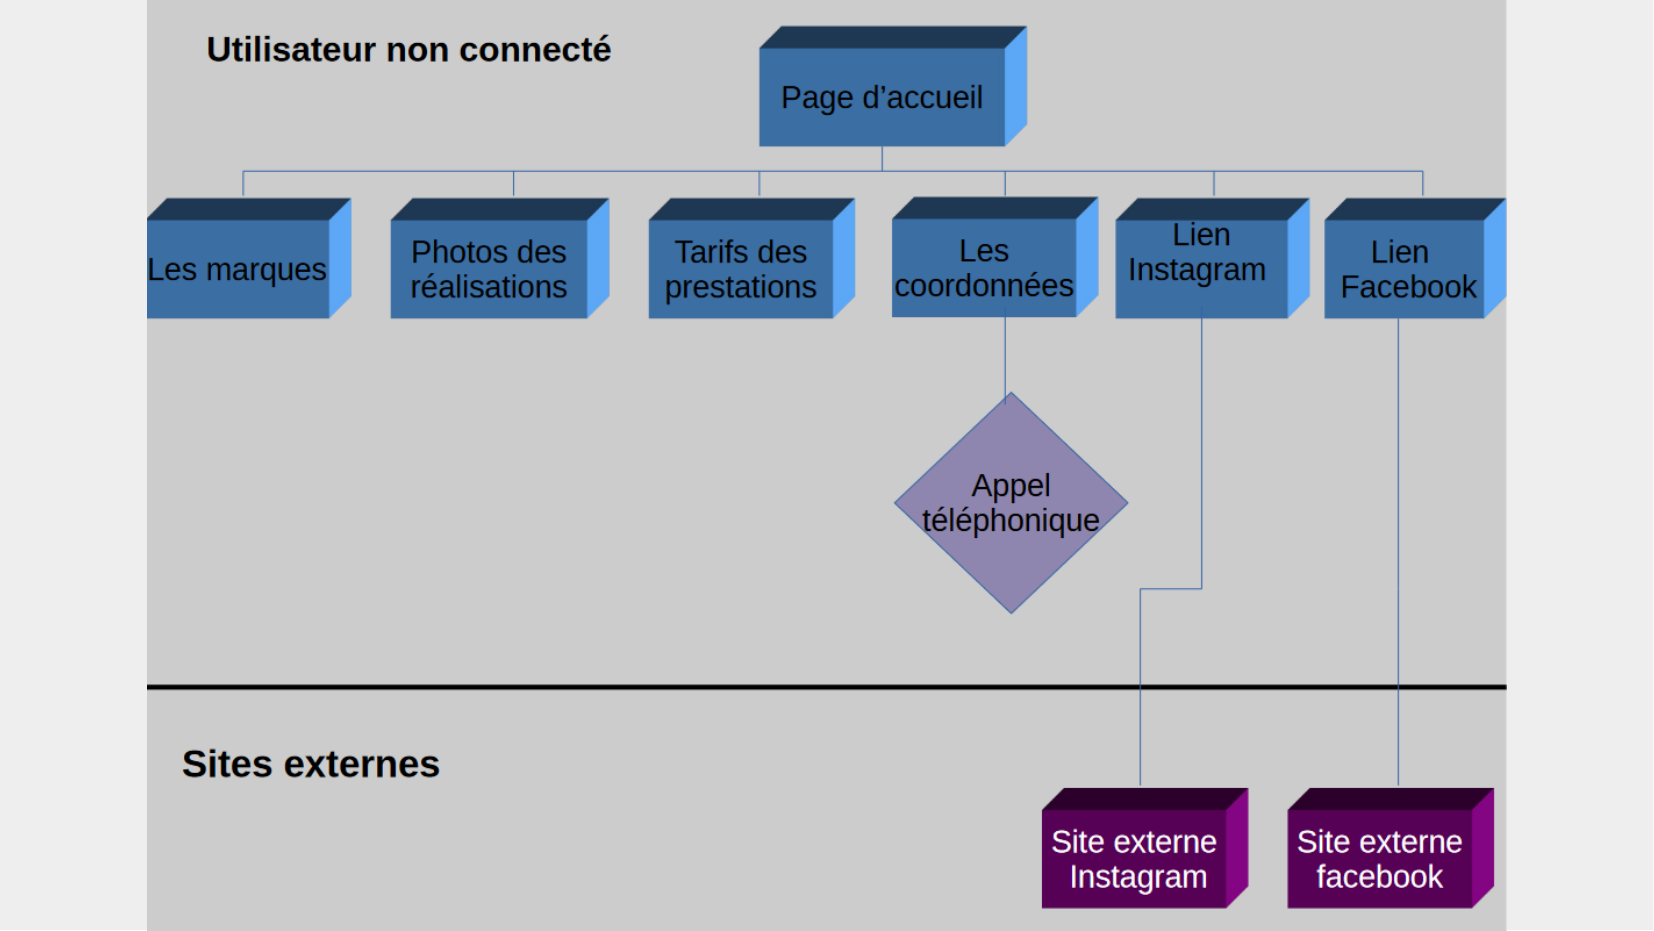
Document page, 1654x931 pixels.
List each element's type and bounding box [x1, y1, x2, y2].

picture [147, 0, 1507, 931]
